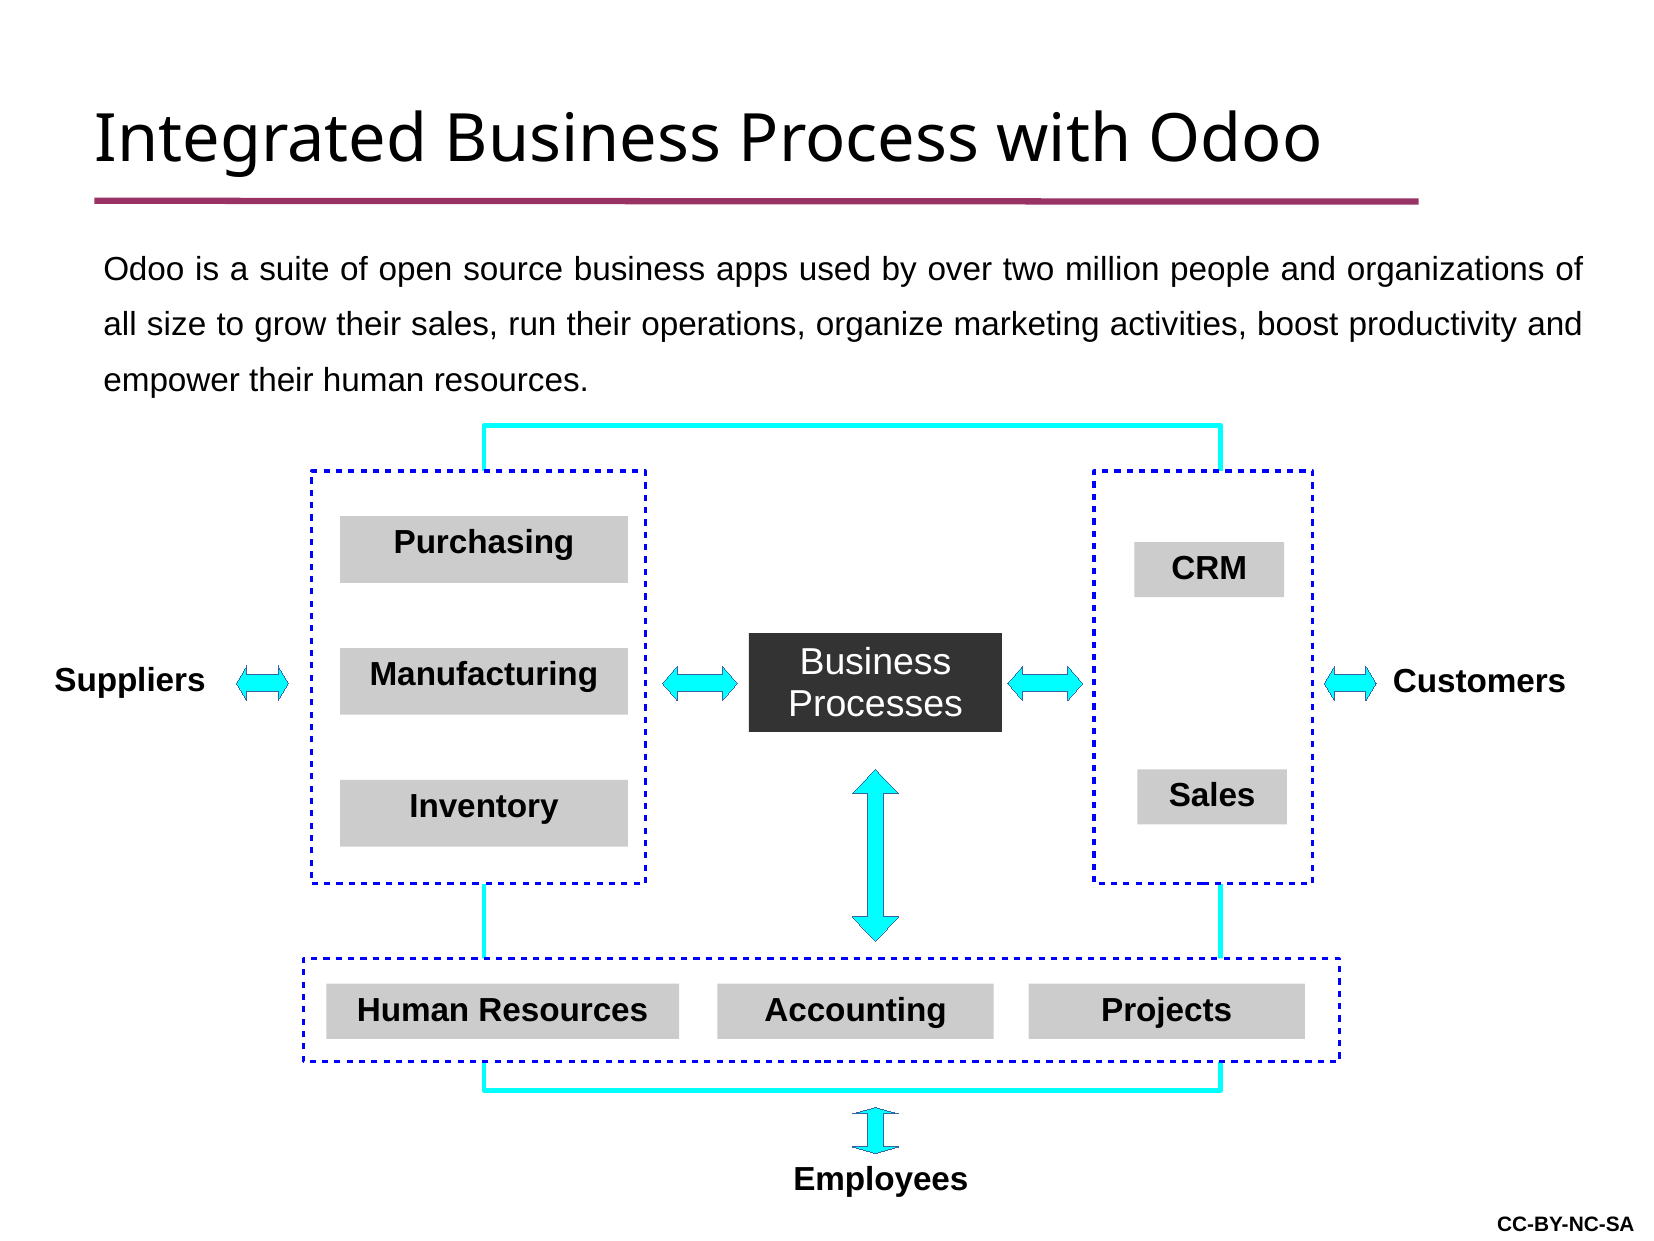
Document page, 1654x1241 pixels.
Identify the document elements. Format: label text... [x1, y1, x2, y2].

text_box [852, 1107, 899, 1154]
text_box Inventory [340, 779, 628, 847]
text_box Projects [1028, 983, 1305, 1039]
title Integrated Business Process with Odoo [94, 31, 1571, 224]
text_box Employees [754, 1153, 1008, 1216]
text_box Customers [1353, 655, 1607, 718]
text_box Suppliers [23, 654, 237, 717]
text_box [1324, 666, 1377, 701]
text_box CRM [1134, 542, 1285, 598]
text_box CC-BY-NC-SA [1482, 1204, 1654, 1241]
text_box Sales [1137, 769, 1287, 825]
text_box Human Resources [326, 983, 680, 1039]
text_box Business Processes [748, 633, 1002, 732]
text_box Purchasing [340, 516, 628, 583]
text_box Odoo is a suite of open source business apps used by over two million people and organizations of all size to grow their sales, run their operations, organize marketing activities, boost productivity and empower their human resources. [88, 224, 1601, 621]
text_box Manufacturing [340, 648, 628, 715]
text_box [236, 665, 289, 701]
text_box [303, 425, 1340, 1091]
text_box Accounting [717, 983, 994, 1039]
